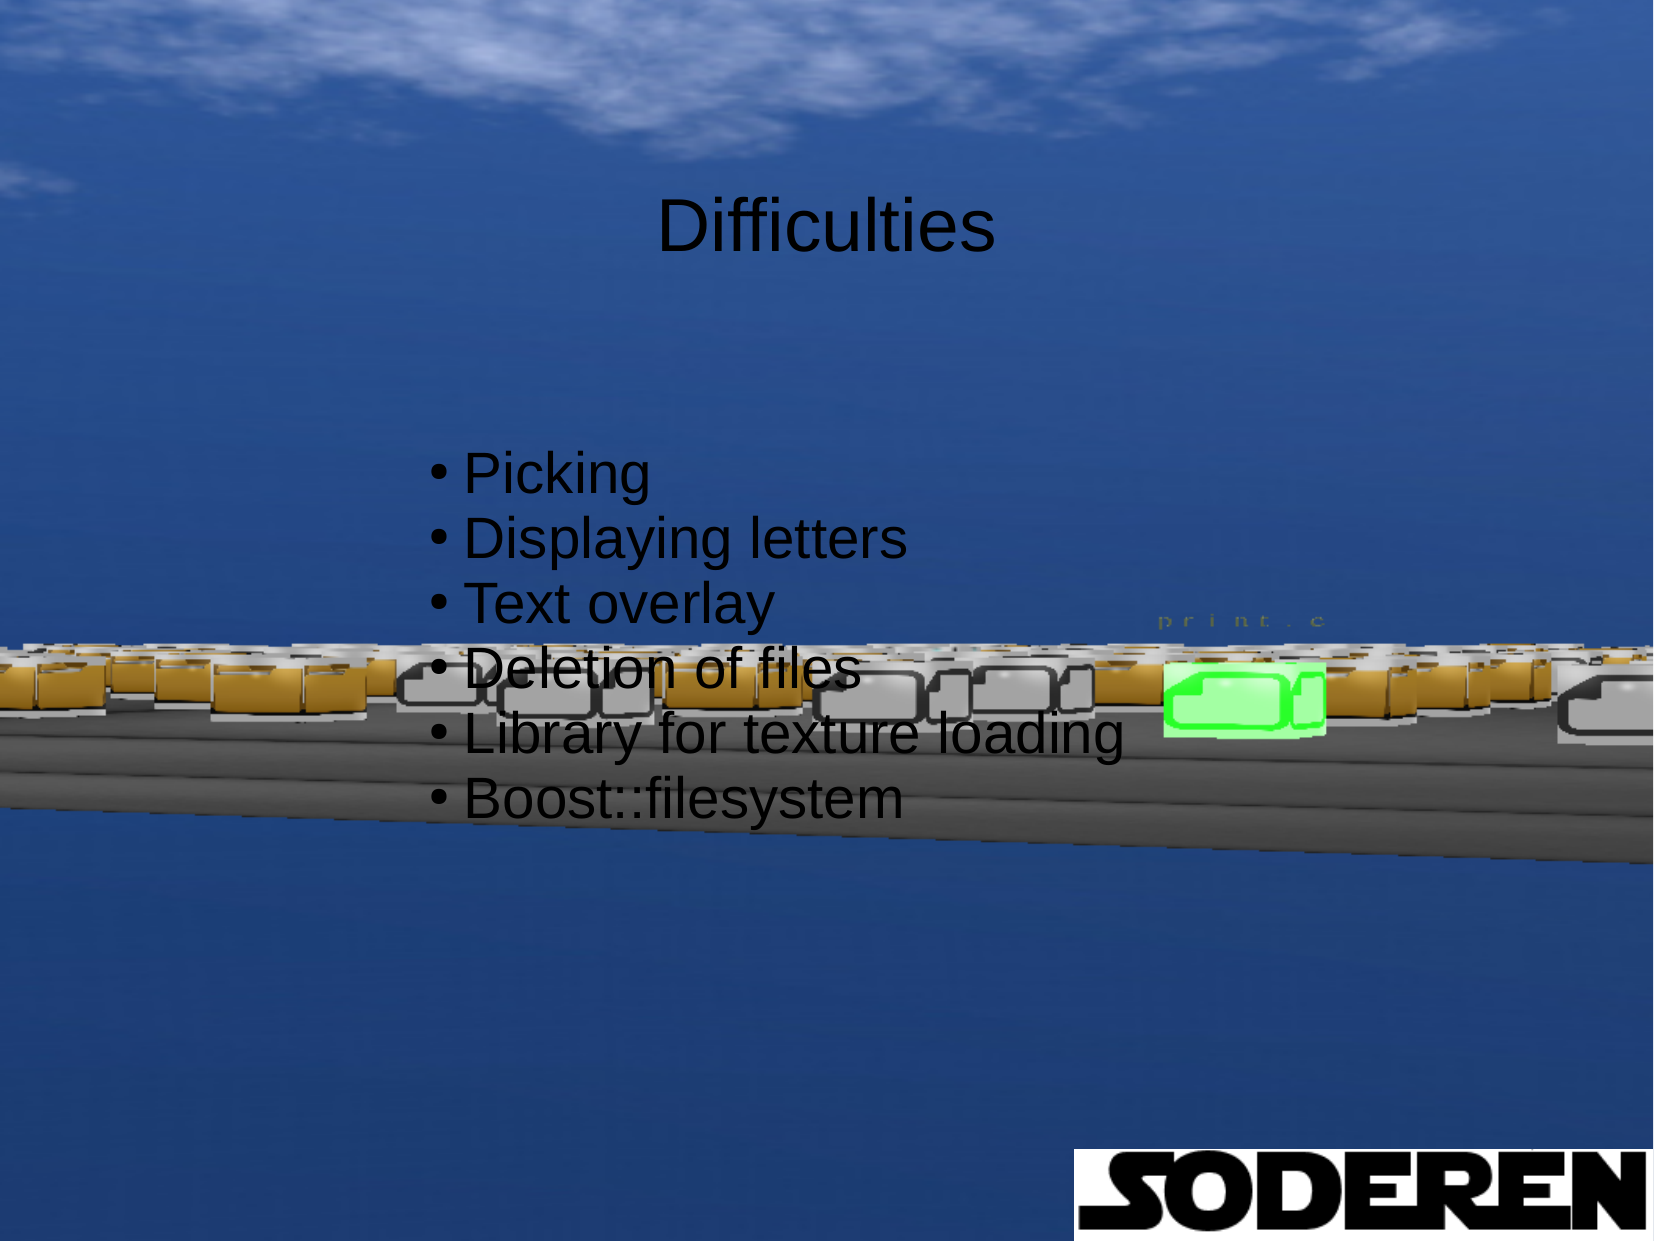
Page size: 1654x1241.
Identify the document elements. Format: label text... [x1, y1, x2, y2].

picture [0, 0, 1654, 1241]
text_box Picking Displaying letters Text overlay Deletion of files Library for texture loading Boost::filesystem [413, 433, 1142, 840]
text_box Difficulties [641, 176, 1012, 275]
